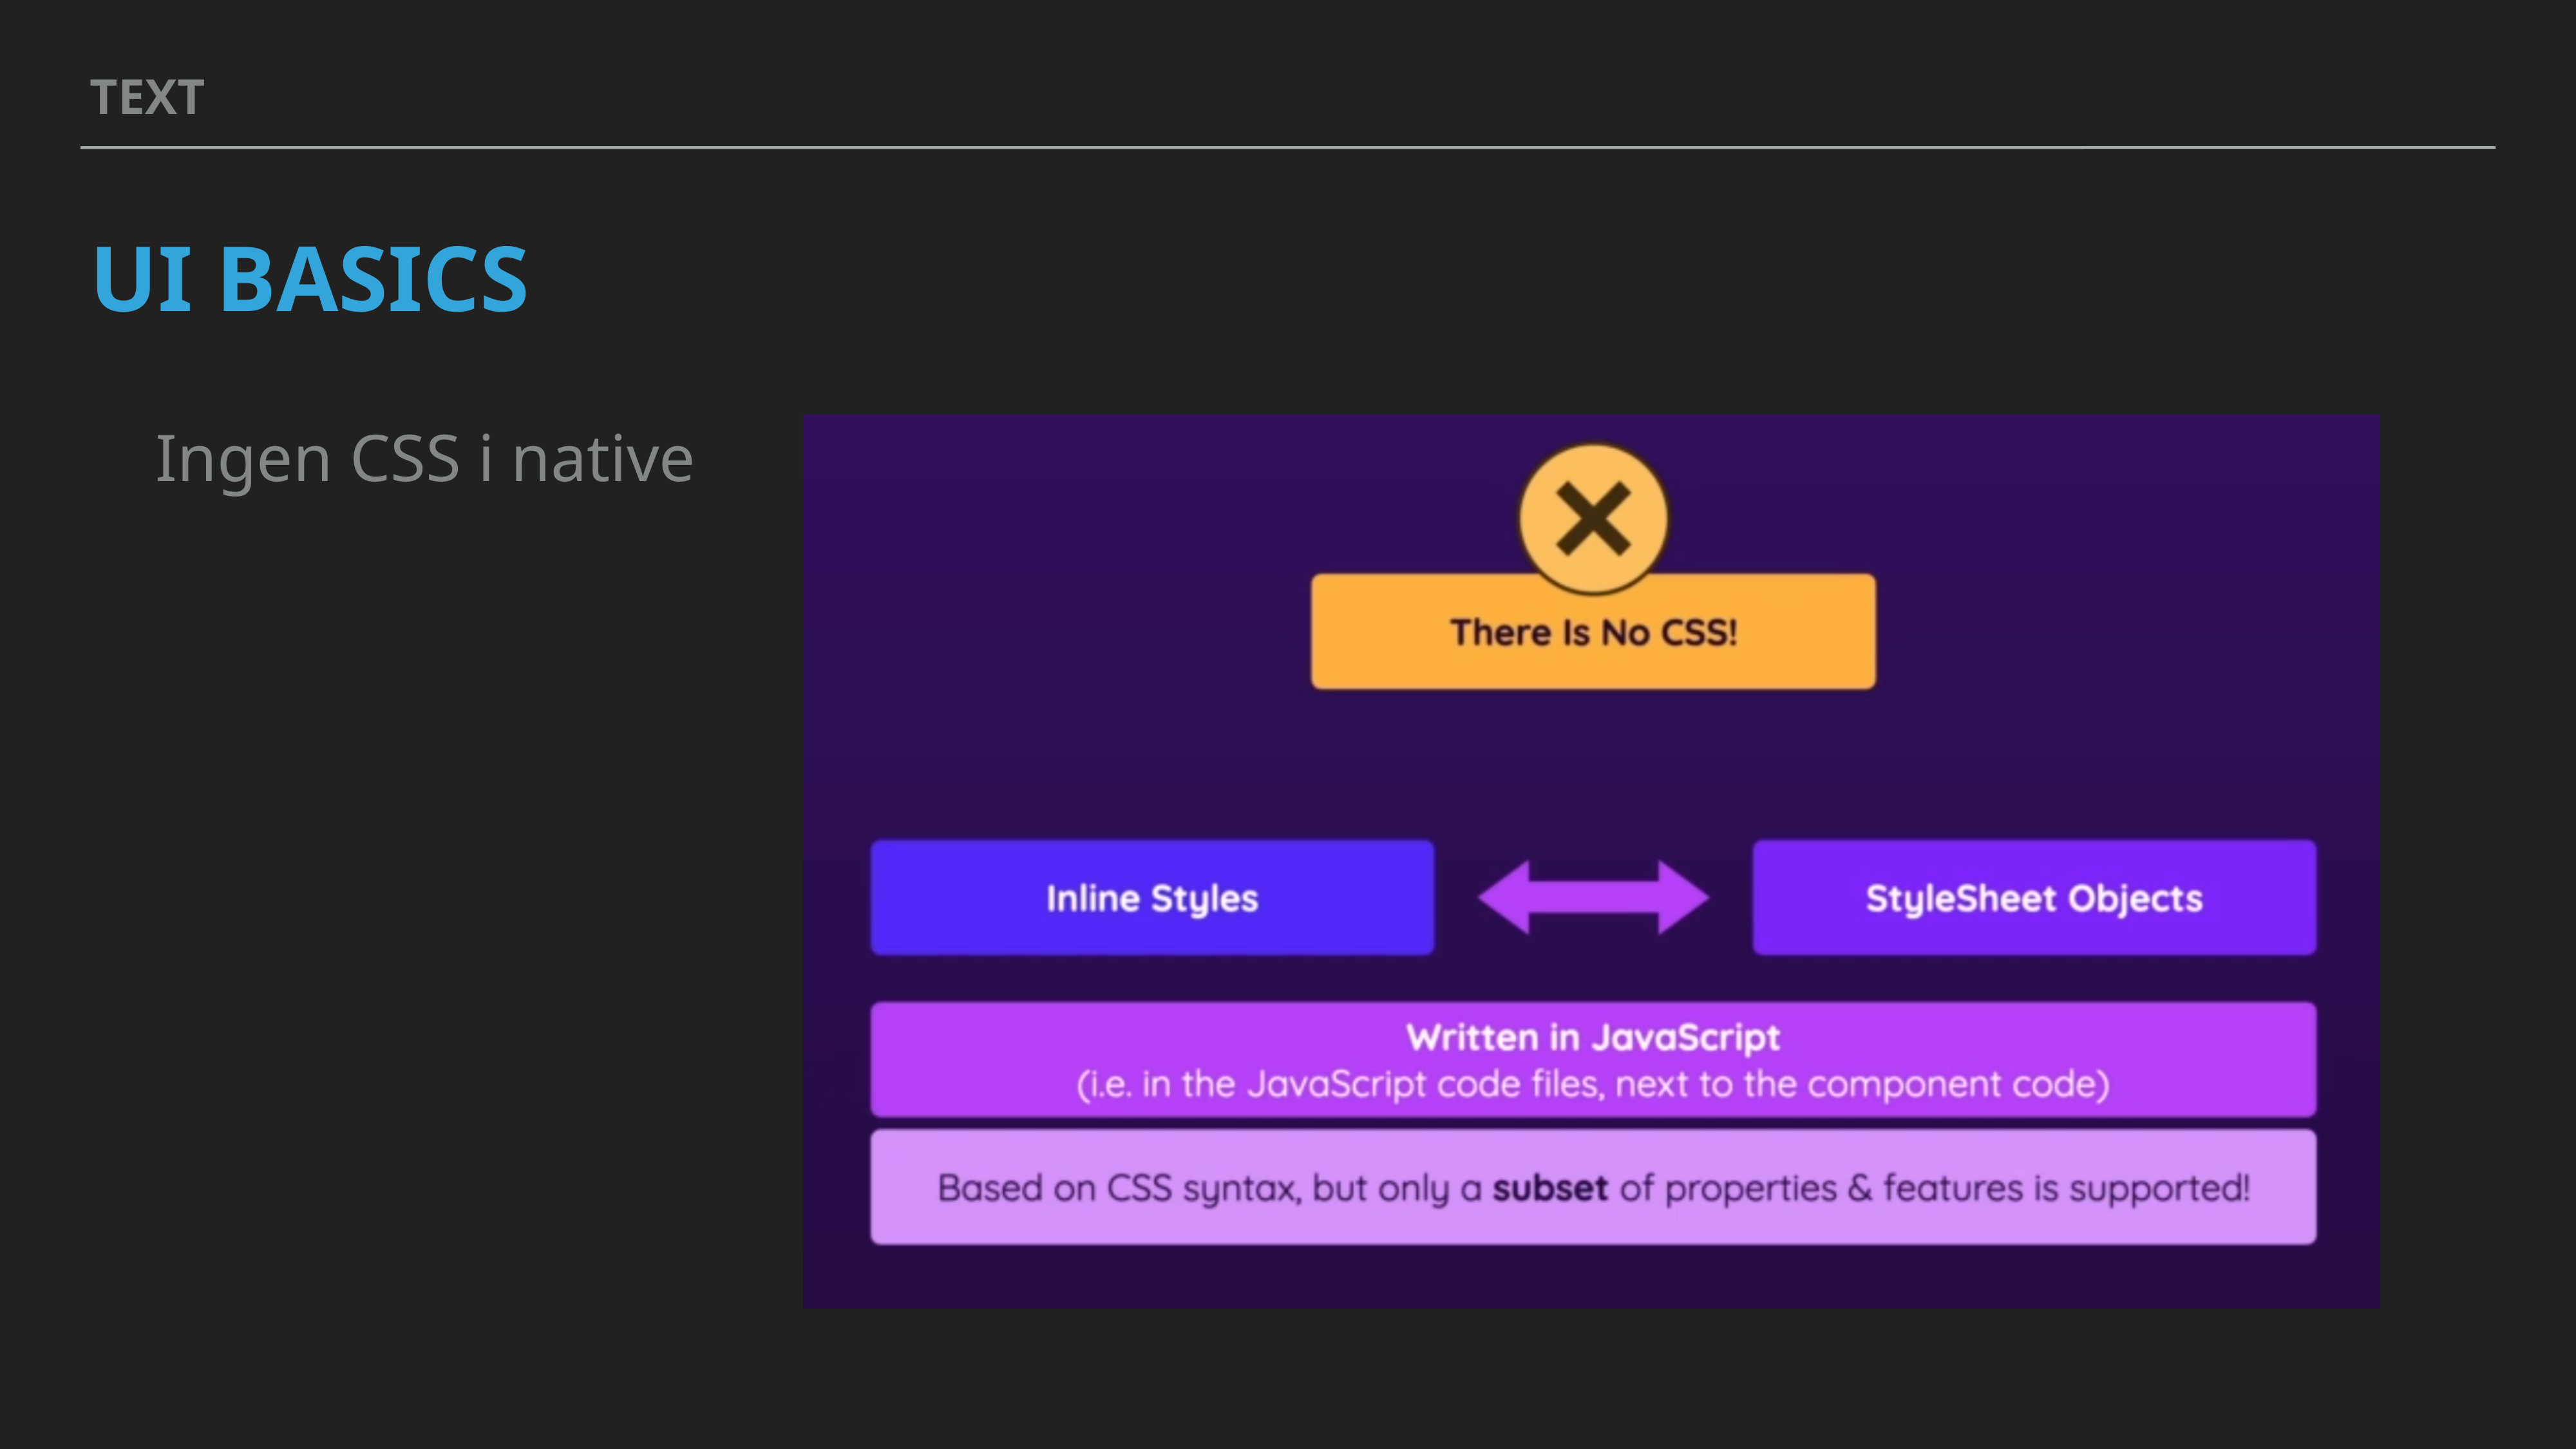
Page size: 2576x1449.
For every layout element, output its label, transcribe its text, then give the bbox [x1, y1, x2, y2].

picture [803, 414, 2380, 1309]
text_box Ingen CSS i native [80, 408, 2496, 1315]
text_box UI Basics [80, 228, 2496, 336]
